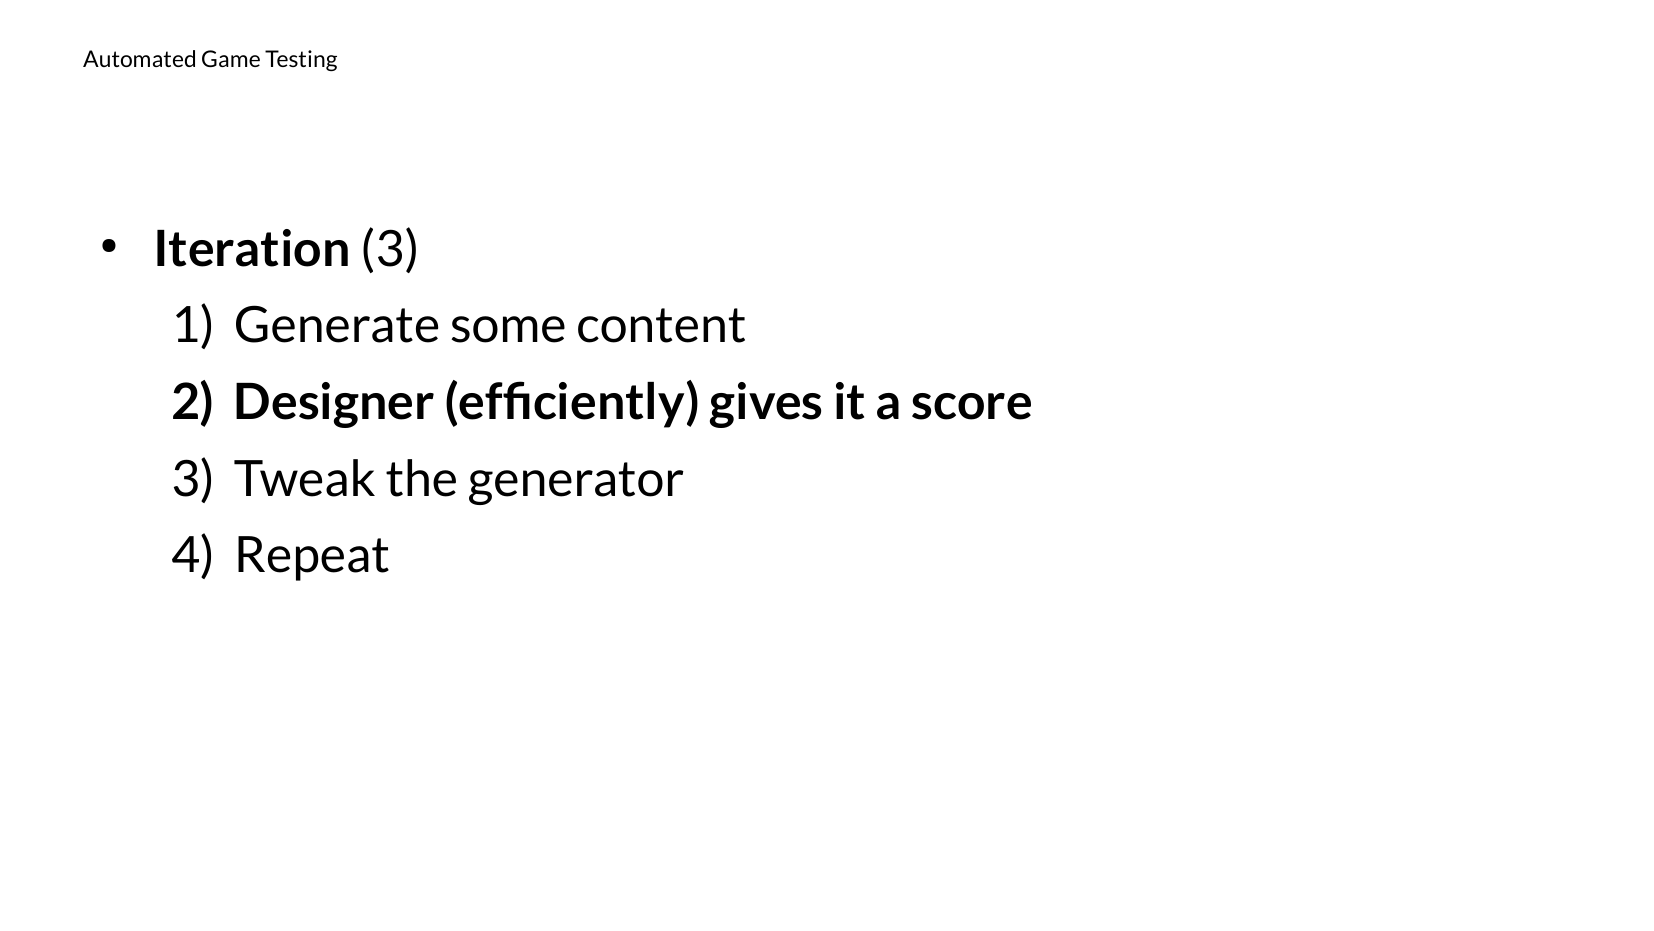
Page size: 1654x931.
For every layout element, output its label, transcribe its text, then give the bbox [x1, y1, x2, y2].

title Automated Game Testing [83, 0, 1571, 119]
list Iteration (3) Generate some content Designer (efficiently) gives it a score Tweak the generator Repeat [82, 217, 1571, 839]
